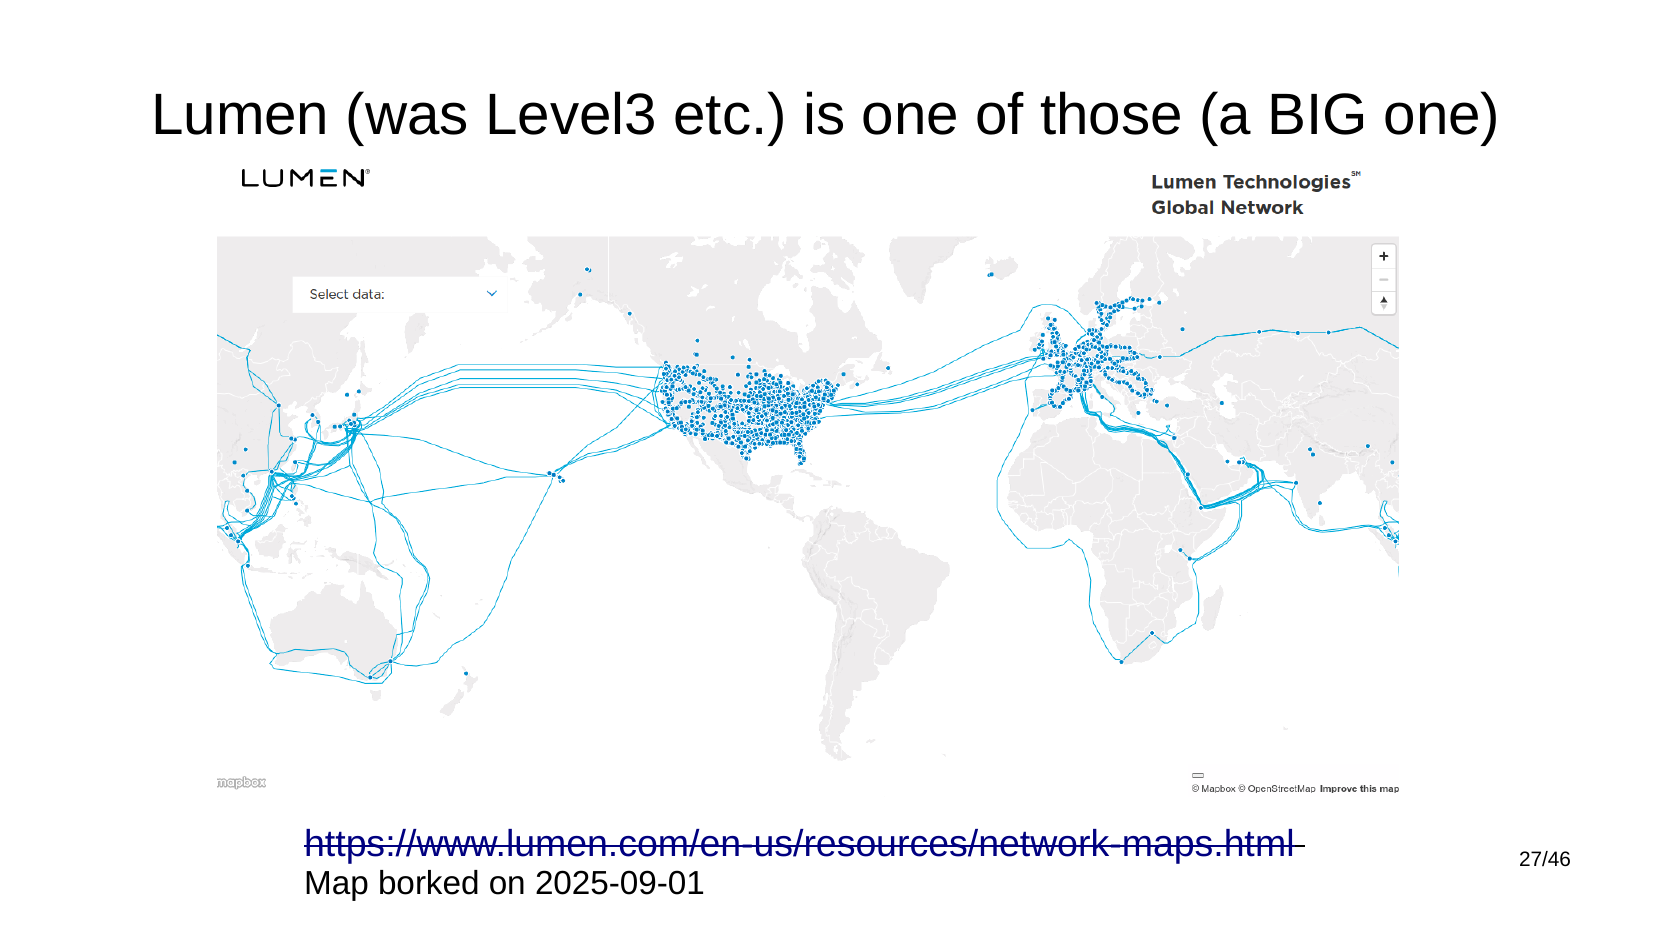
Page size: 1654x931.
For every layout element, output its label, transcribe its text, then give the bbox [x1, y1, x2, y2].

picture [217, 157, 1399, 808]
title Lumen (was Level3 etc.) is one of those (a BIG one) [82, 37, 1571, 193]
text_box https://www.lumen.com/en-us/resources/network-maps.html Map borked on 2025-09-01 [289, 814, 1336, 914]
